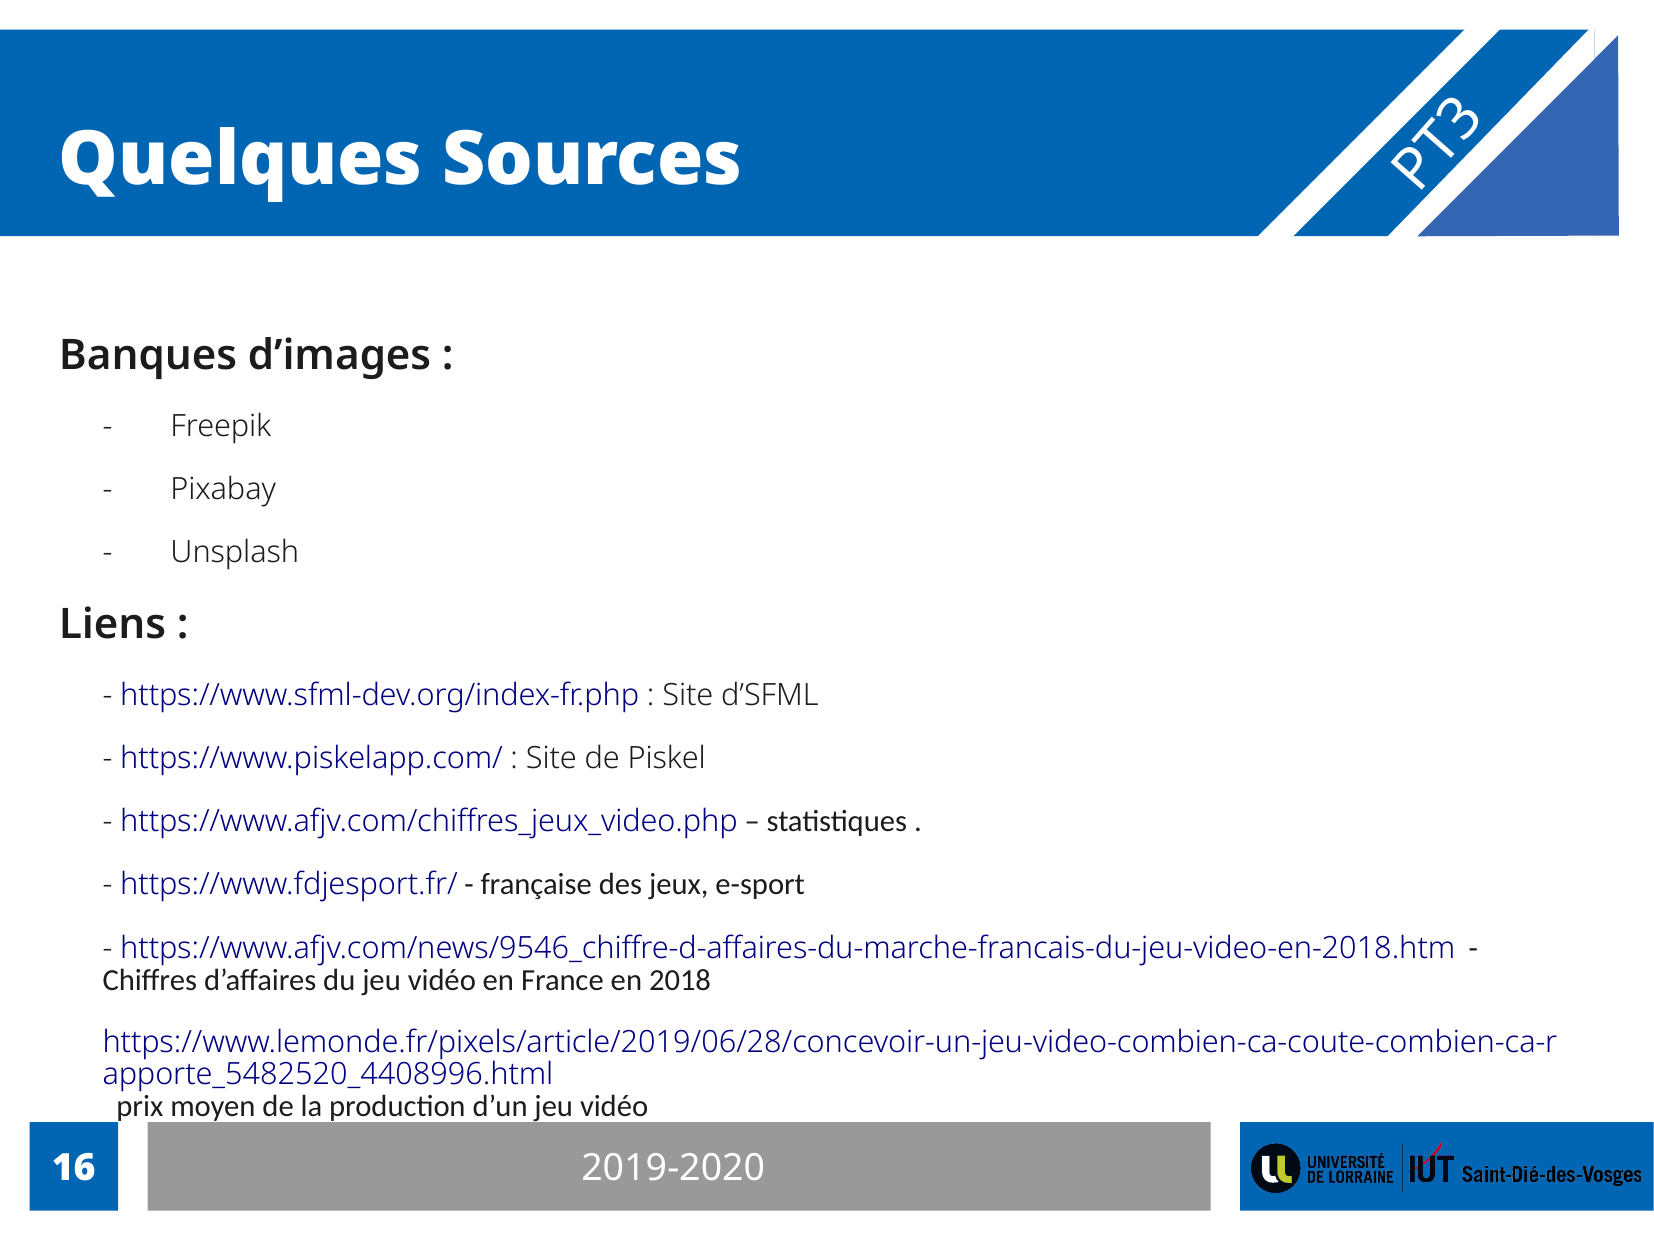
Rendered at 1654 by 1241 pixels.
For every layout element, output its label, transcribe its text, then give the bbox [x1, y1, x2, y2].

title Quelques Sources [59, 59, 1595, 207]
list Banques d’images : - Freepik - Pixabay - Unsplash Liens : - https://www.sfml-dev.org/index-fr.php : Site d’SFML - https://www.piskelapp.com/ : Site de Piskel - https://www.afjv.com/chiffres_jeux_video.php – statistiques . - https://www.fdjesport.fr/ - française des jeux, e-sport - https://www.afjv.com/news/9546_chiffre-d-affaires-du-marche-francais-du-jeu-video-en-2018.htm - Chiffres d’affaires du jeu vidéo en France en 2018 https://www.lemonde.fr/pixels/article/2019/06/28/concevoir-un-jeu-video-combien-ca-coute-combien-ca-rapporte_5482520_4408996.html prix moyen de la production d’un jeu vidéo [59, 324, 1565, 1093]
picture [1251, 1141, 1642, 1193]
